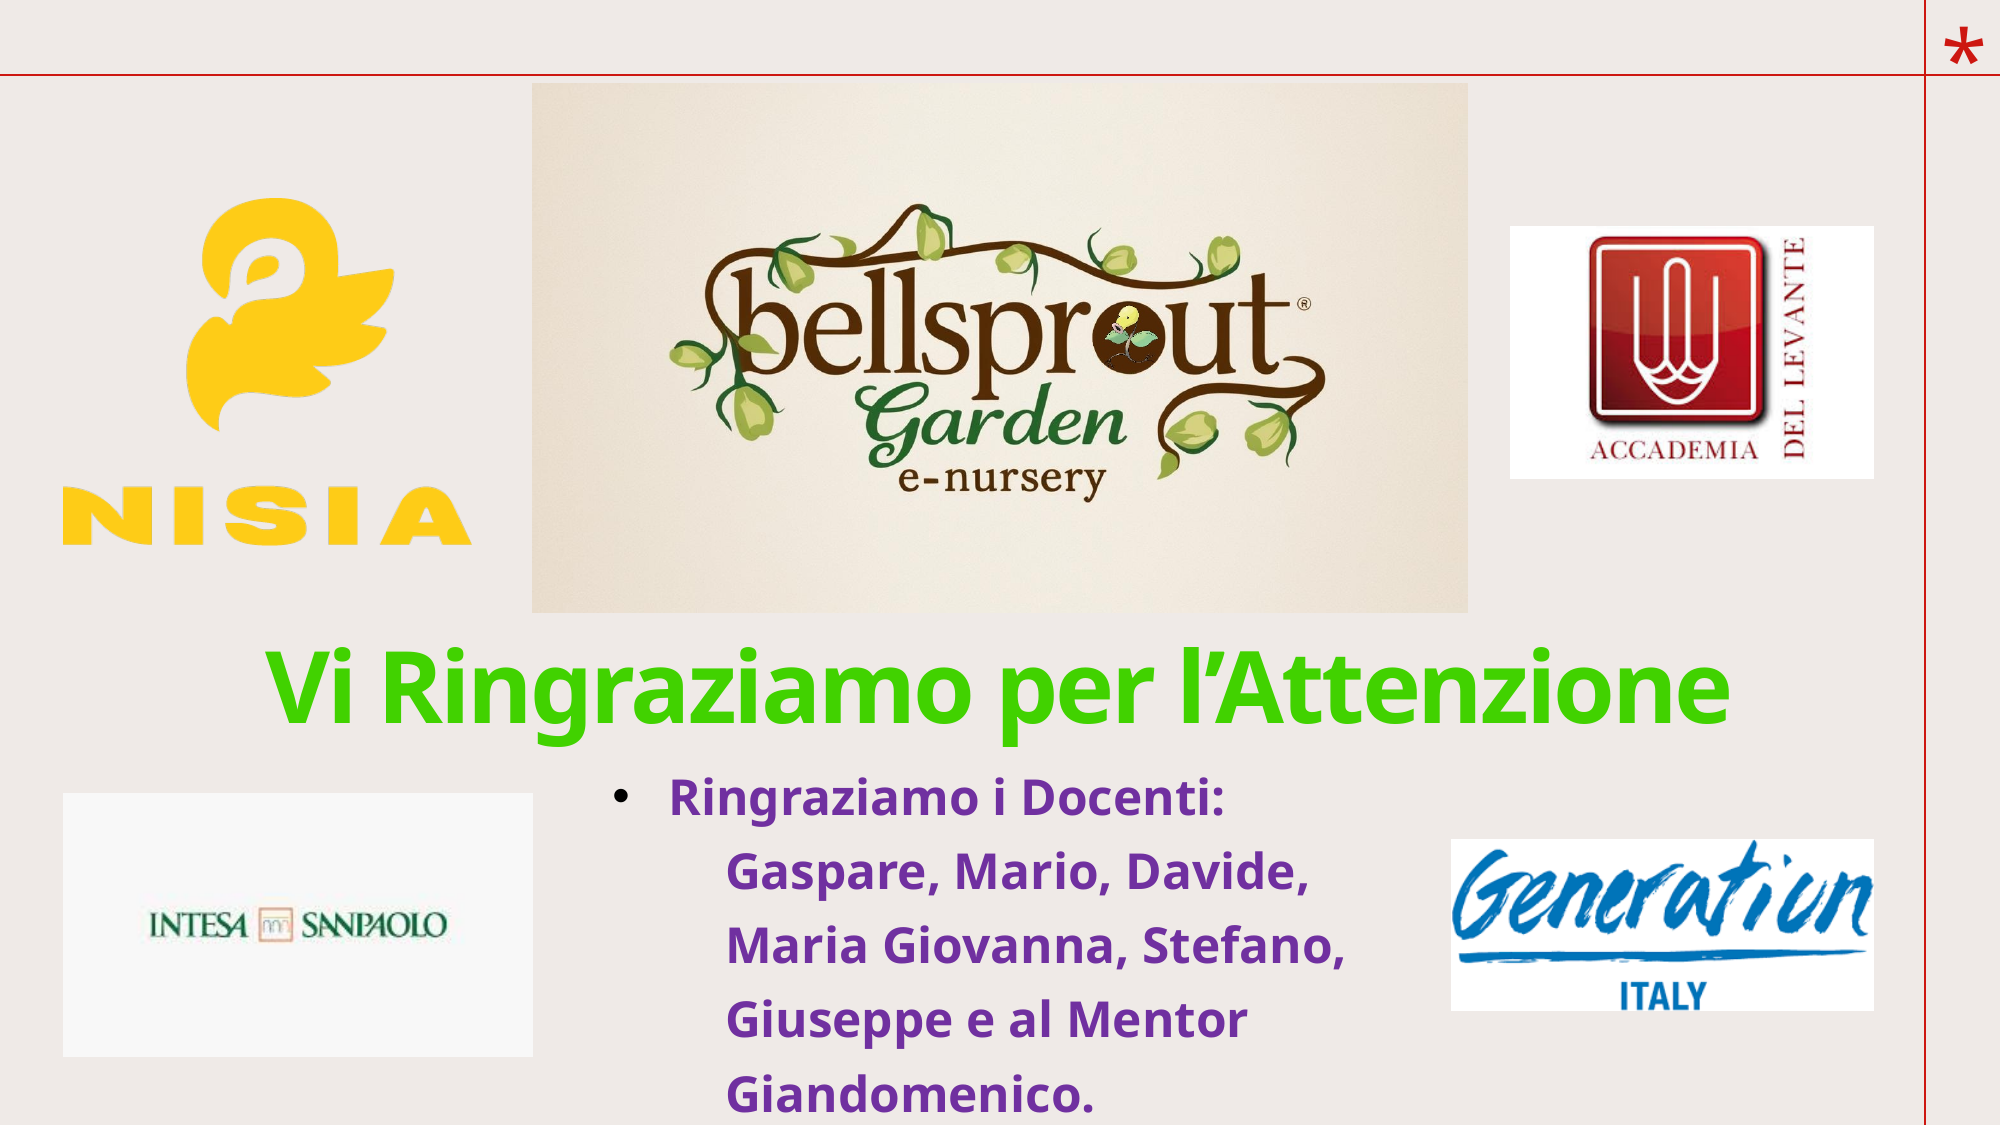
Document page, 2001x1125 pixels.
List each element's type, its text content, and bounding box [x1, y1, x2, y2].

title Vi Ringraziamo per l’Attenzione [126, 643, 1874, 794]
picture [63, 793, 533, 1057]
picture [1510, 226, 1874, 479]
picture [63, 198, 472, 546]
picture [1451, 839, 1874, 1011]
picture [532, 84, 1468, 613]
list Ringraziamo i Docenti: Gaspare, Mario, Davide, Maria Giovanna, Stefano, Giuseppe e al Mentor Giandomenico. [597, 743, 1403, 1125]
